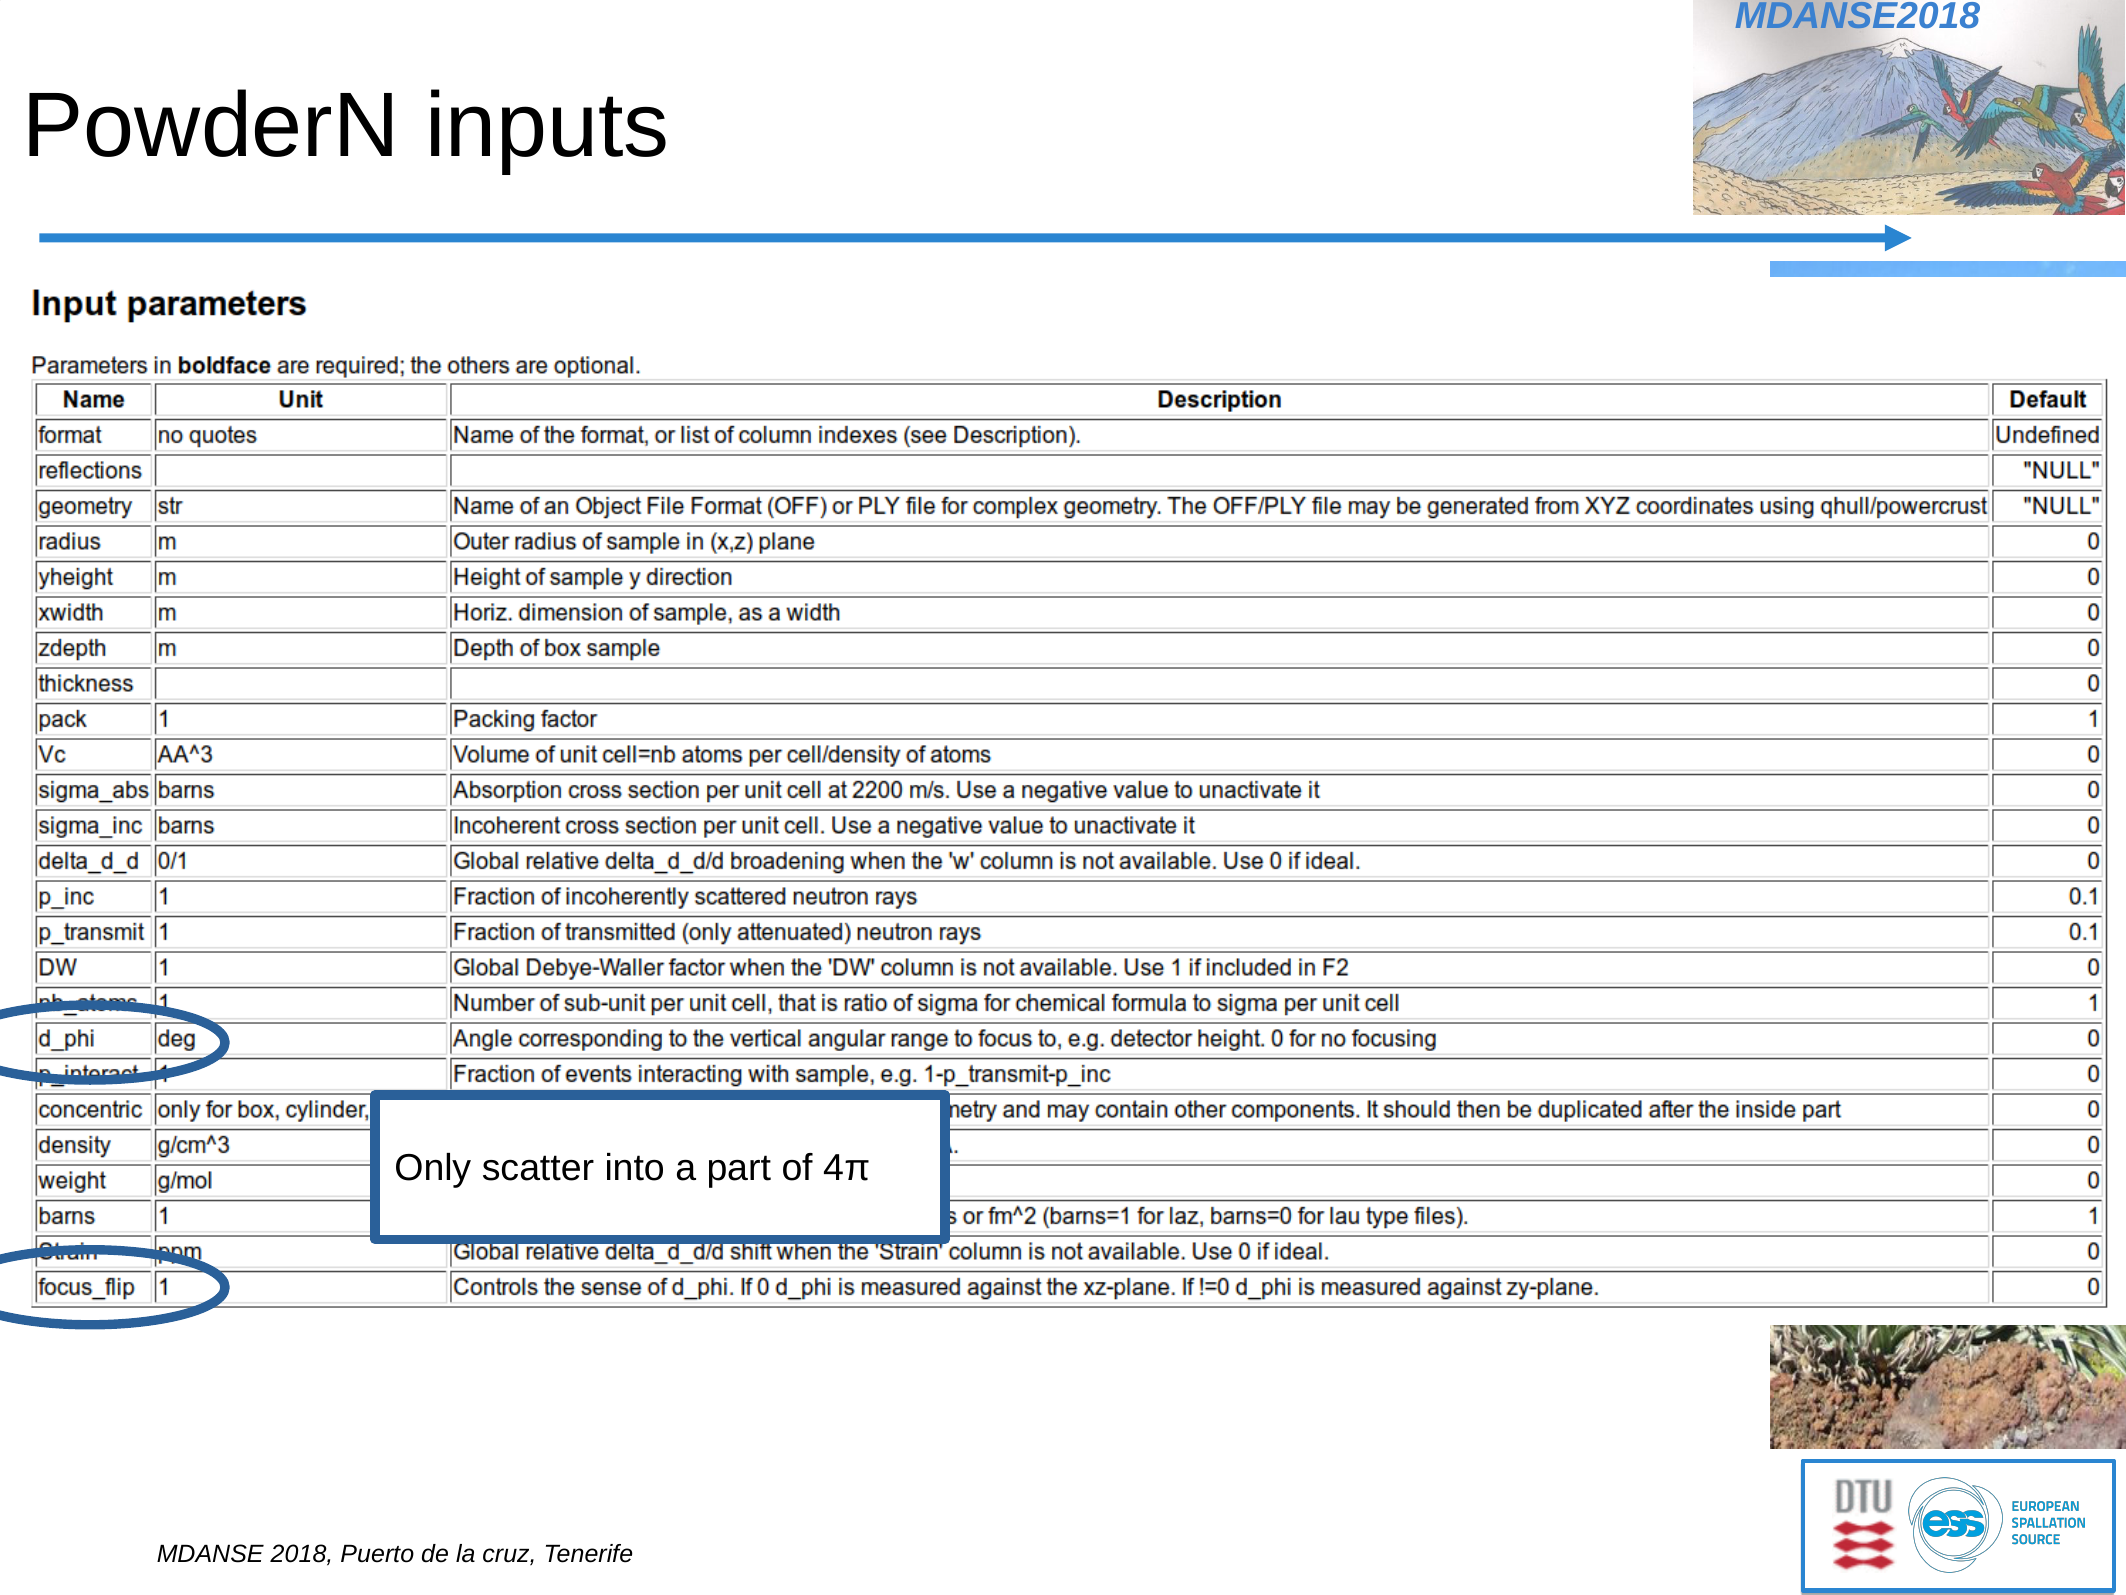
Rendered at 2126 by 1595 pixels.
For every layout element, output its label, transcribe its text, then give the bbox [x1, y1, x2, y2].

picture [6, 1010, 220, 1075]
picture [1908, 1477, 2085, 1573]
picture [6, 261, 2126, 1449]
title PowderN inputs [22, 40, 1938, 209]
picture [1832, 1477, 1897, 1573]
picture [1693, 0, 2125, 215]
picture [6, 1255, 220, 1320]
text_box Only scatter into a part of 4π [375, 1095, 946, 1240]
